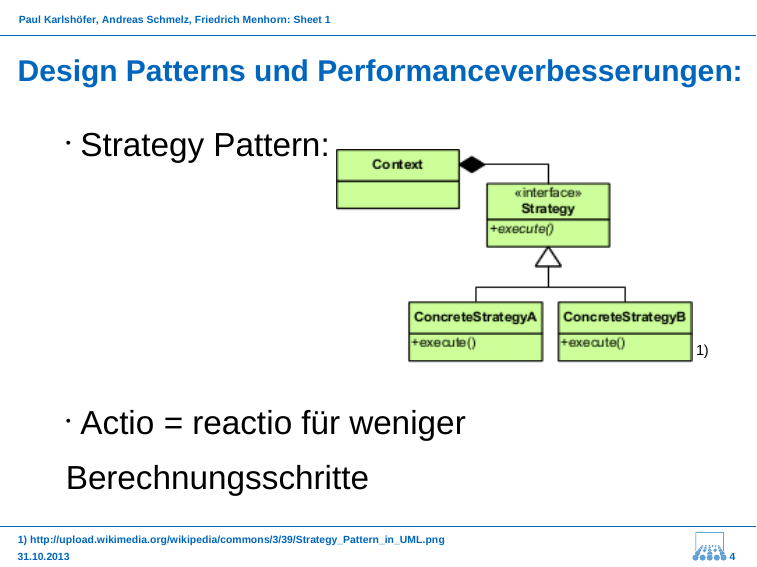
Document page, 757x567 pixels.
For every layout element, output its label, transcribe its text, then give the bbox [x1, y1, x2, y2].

text_box 1) [696, 342, 729, 359]
text_box 31.10.2013 [17, 551, 162, 565]
picture [336, 149, 693, 364]
text_box 4 [729, 551, 735, 565]
text_box Design Patterns und Performanceverbesserungen: [17, 54, 613, 93]
text_box Strategy Pattern: Actio = reactio für weniger Berechnungsschritte [65, 108, 646, 479]
text_box Paul Karlshöfer, Andreas Schmelz, Friedrich Menhorn: Sheet 1 [19, 13, 427, 28]
text_box 1) http://upload.wikimedia.org/wikipedia/commons/3/39/Strategy_Pattern_in_UML.png [17, 533, 426, 548]
text_box [692, 532, 727, 561]
